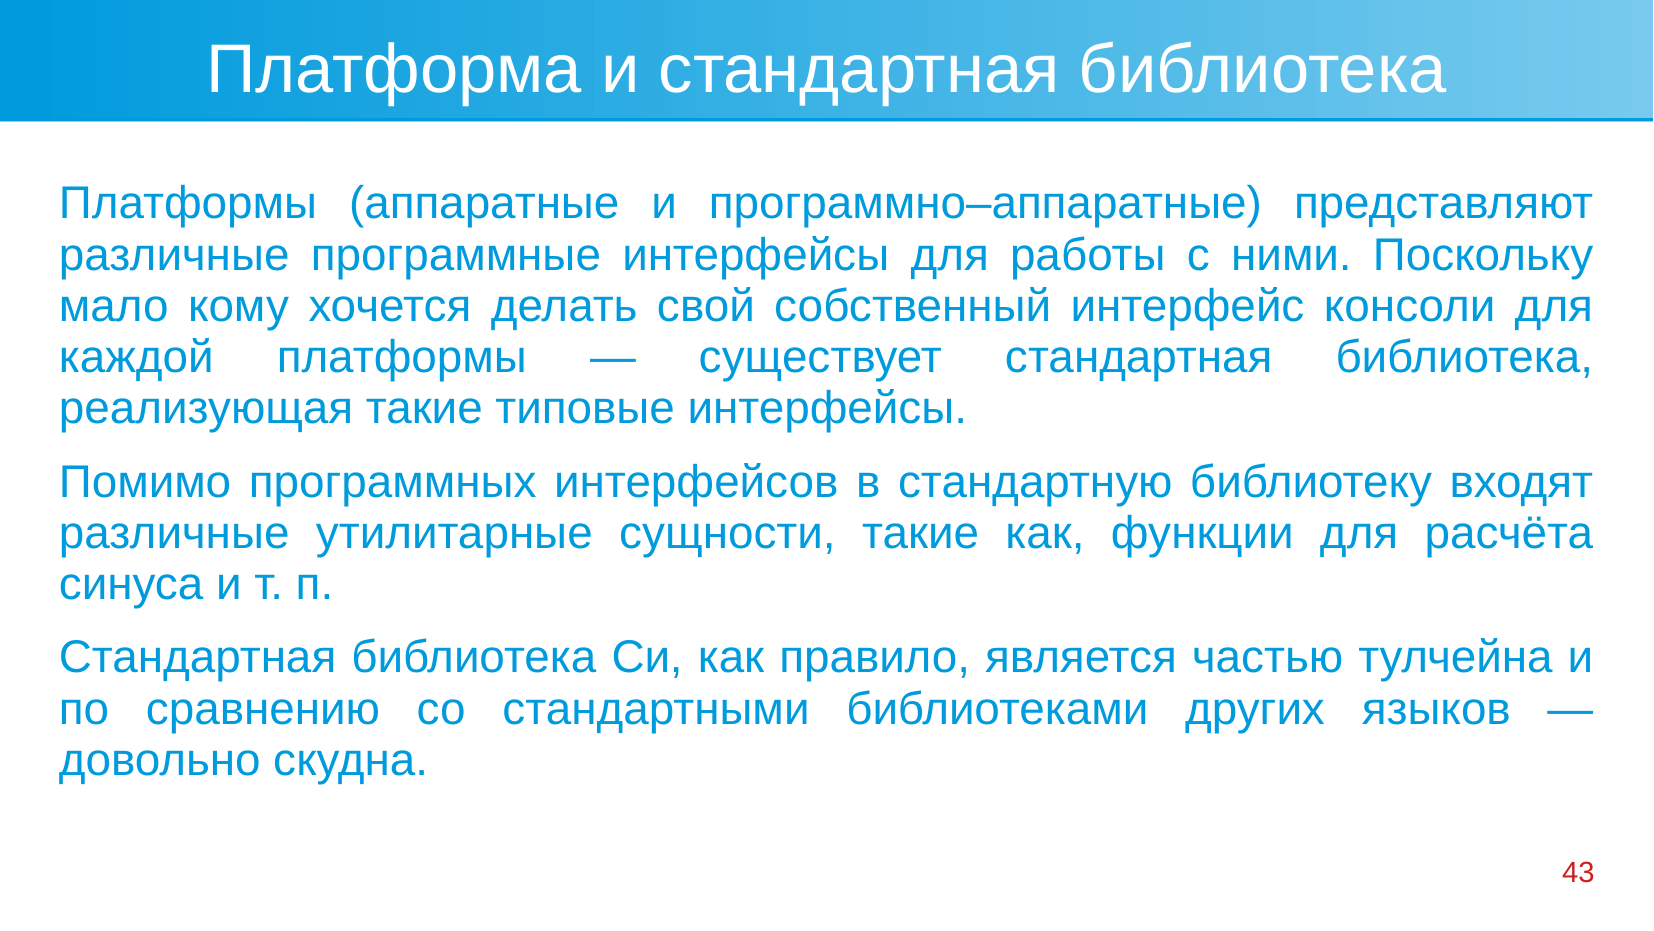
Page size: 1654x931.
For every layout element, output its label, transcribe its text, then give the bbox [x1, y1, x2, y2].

list Платформы (аппаратные и программно–аппаратные) представляют различные программные интерфейсы для работы с ними. Поскольку мало кому хочется делать свой собственный интерфейс консоли для каждой платформы — существует стандартная библиотека, реализующая такие типовые интерфейсы. Помимо программных интерфейсов в стандартную библиотеку входят различные утилитарные сущности, такие как, функции для расчёта синуса и т. п. Стандартная библиотека Си, как правило, является частью тулчейна и по сравнению со стандартными библиотеками других языков — довольно скудна. [59, 177, 1595, 826]
title Платформа и стандартная библиотека [59, 29, 1595, 108]
